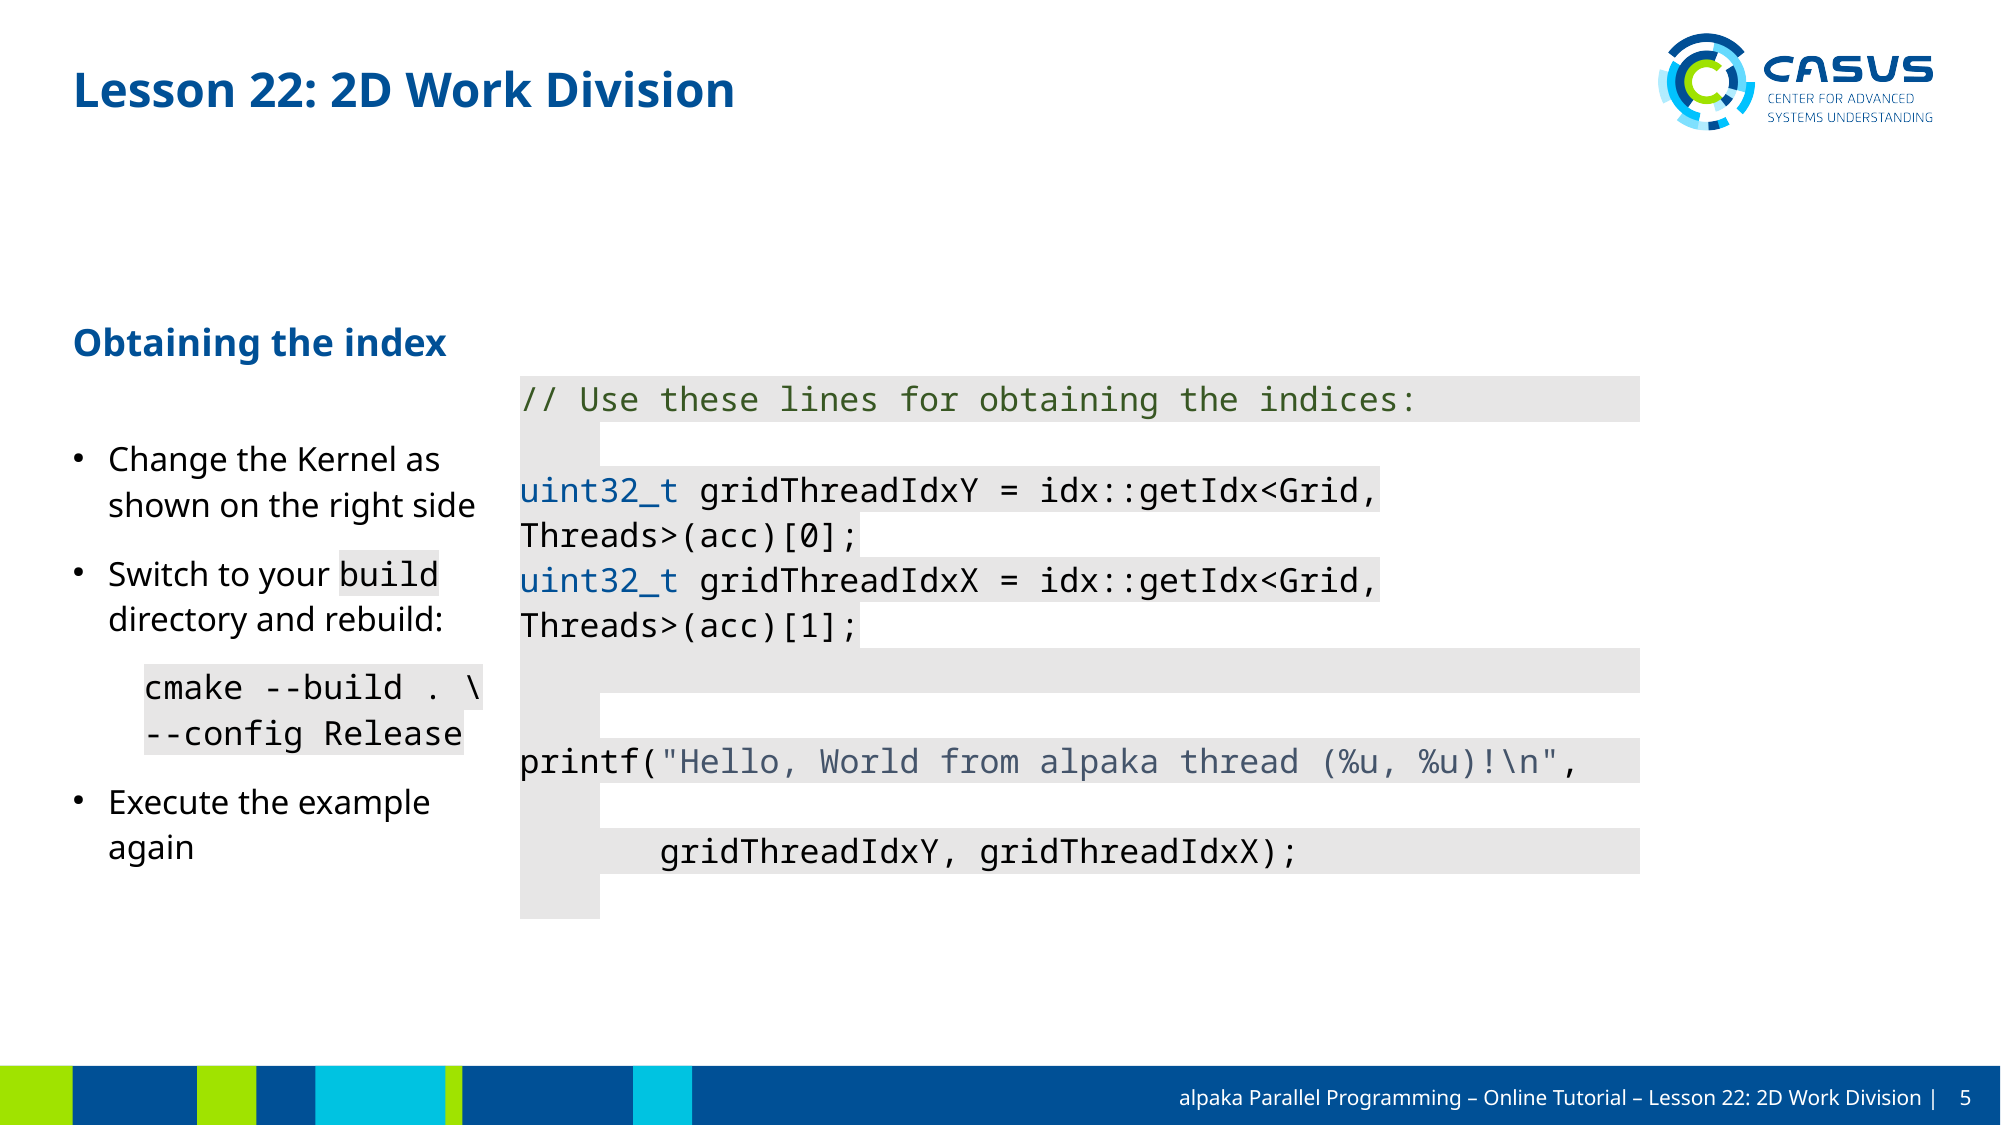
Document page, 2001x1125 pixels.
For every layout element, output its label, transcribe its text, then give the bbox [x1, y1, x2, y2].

title Lesson 22: 2D Work Division [72, 54, 1620, 123]
picture [1658, 33, 1933, 131]
list Obtaining the index Change the Kernel as shown on the right side Switch to your build directory and rebuild: cmake --build . \ --config Release Execute the example again [72, 316, 519, 979]
list // Use these lines for obtaining the indices: uint32_t gridThreadIdxY = idx::getIdx<Grid, Threads>(acc)[0]; uint32_t gridThreadIdxX = idx::getIdx<Grid, Threads>(acc)[1]; printf("Hello, World from alpaka thread (%u, %u)!\n", gridThreadIdxY, gridThreadIdxX); [519, 316, 1648, 979]
